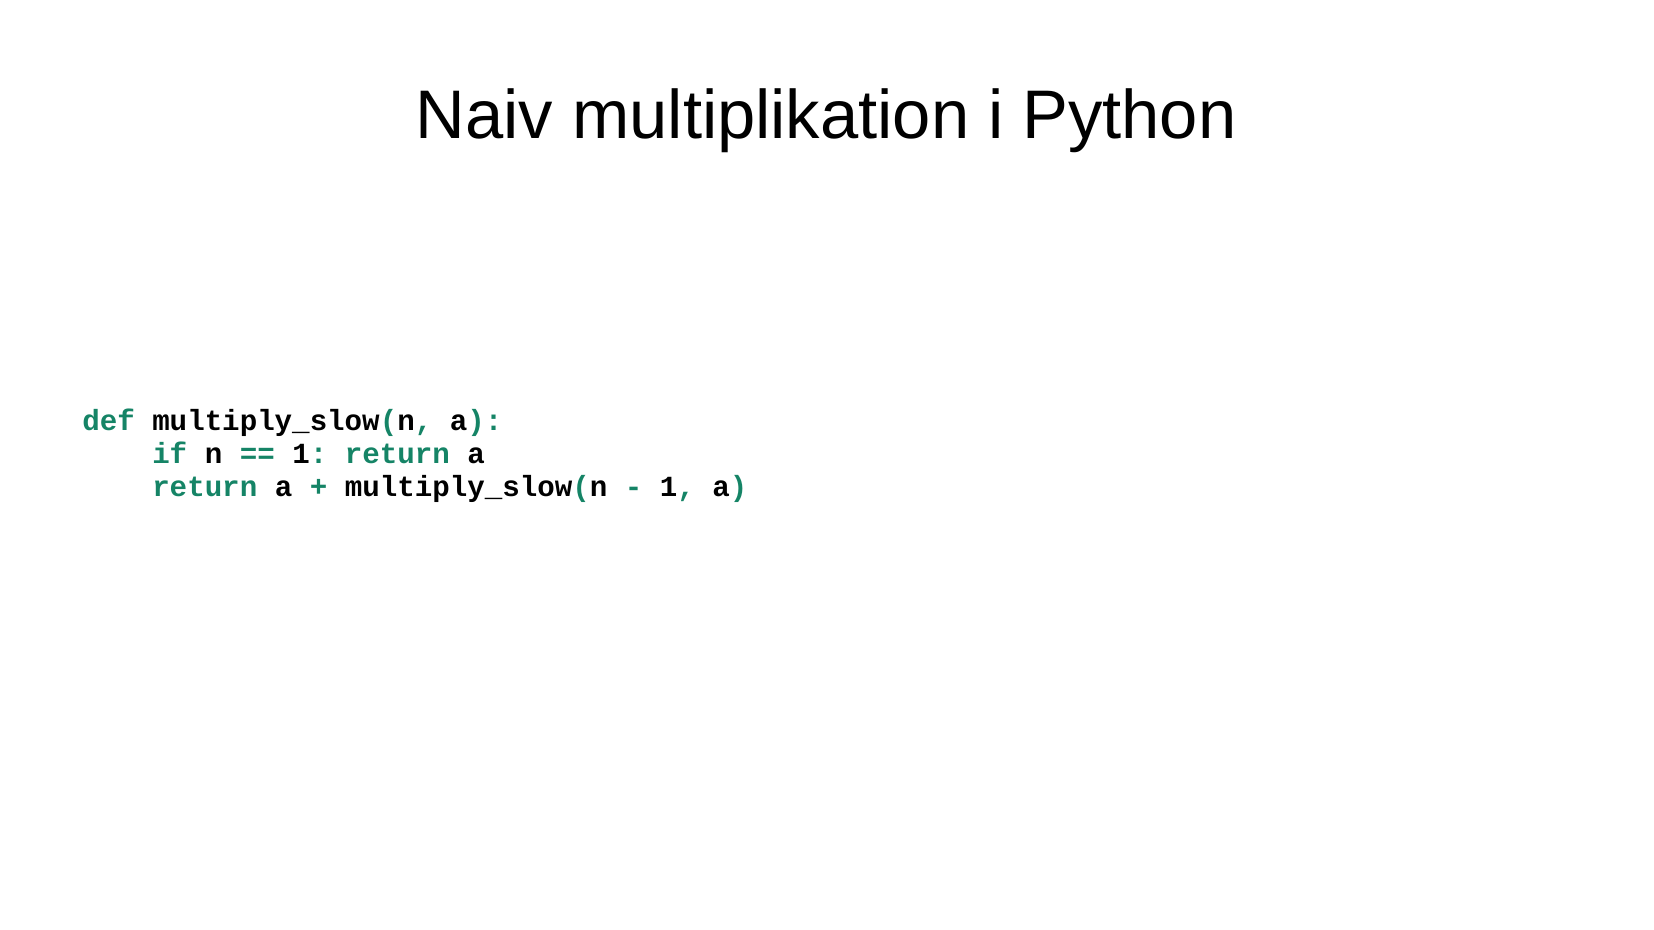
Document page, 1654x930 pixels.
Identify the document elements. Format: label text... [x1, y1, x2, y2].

title Naiv multiplikation i Python [82, 36, 1571, 184]
text_box def multiply_slow(n, a): if n == 1: return a return a + multiply_slow(n - 1, a) [82, 184, 1571, 827]
